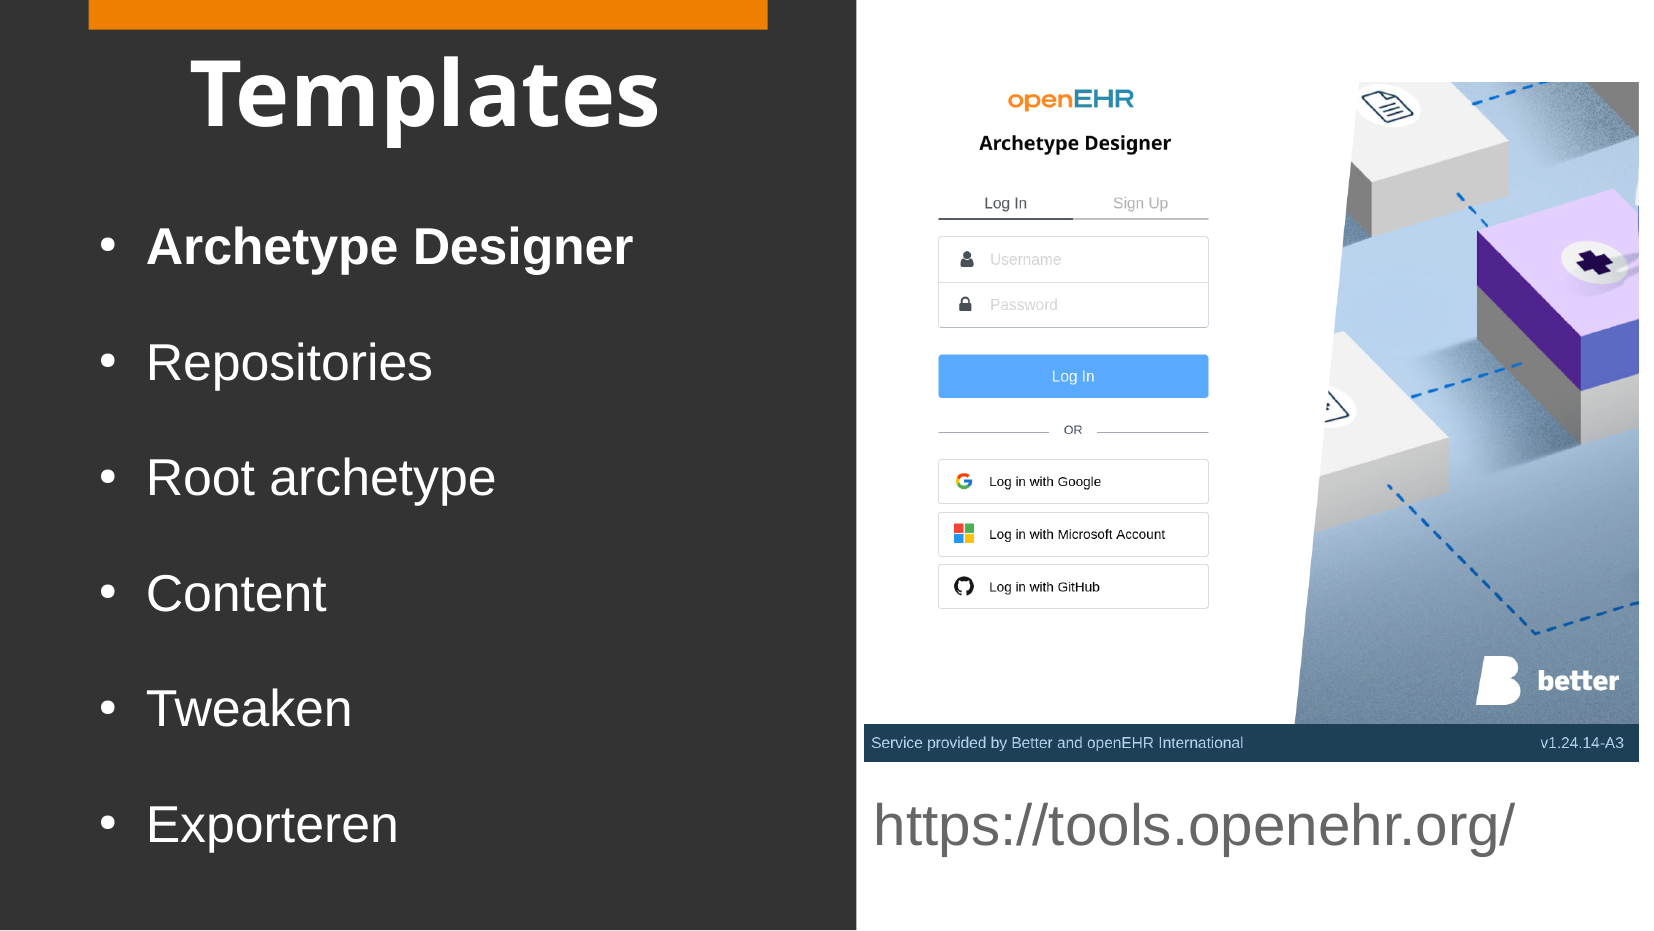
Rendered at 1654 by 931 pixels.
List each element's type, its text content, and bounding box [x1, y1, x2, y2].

text_box https://tools.openehr.org/ [858, 785, 1654, 931]
list Archetype Designer Repositories Root archetype Content Tweaken Exporteren [82, 217, 768, 857]
text_box [0, 0, 857, 931]
title Templates [82, 13, 768, 169]
picture [864, 82, 1639, 762]
